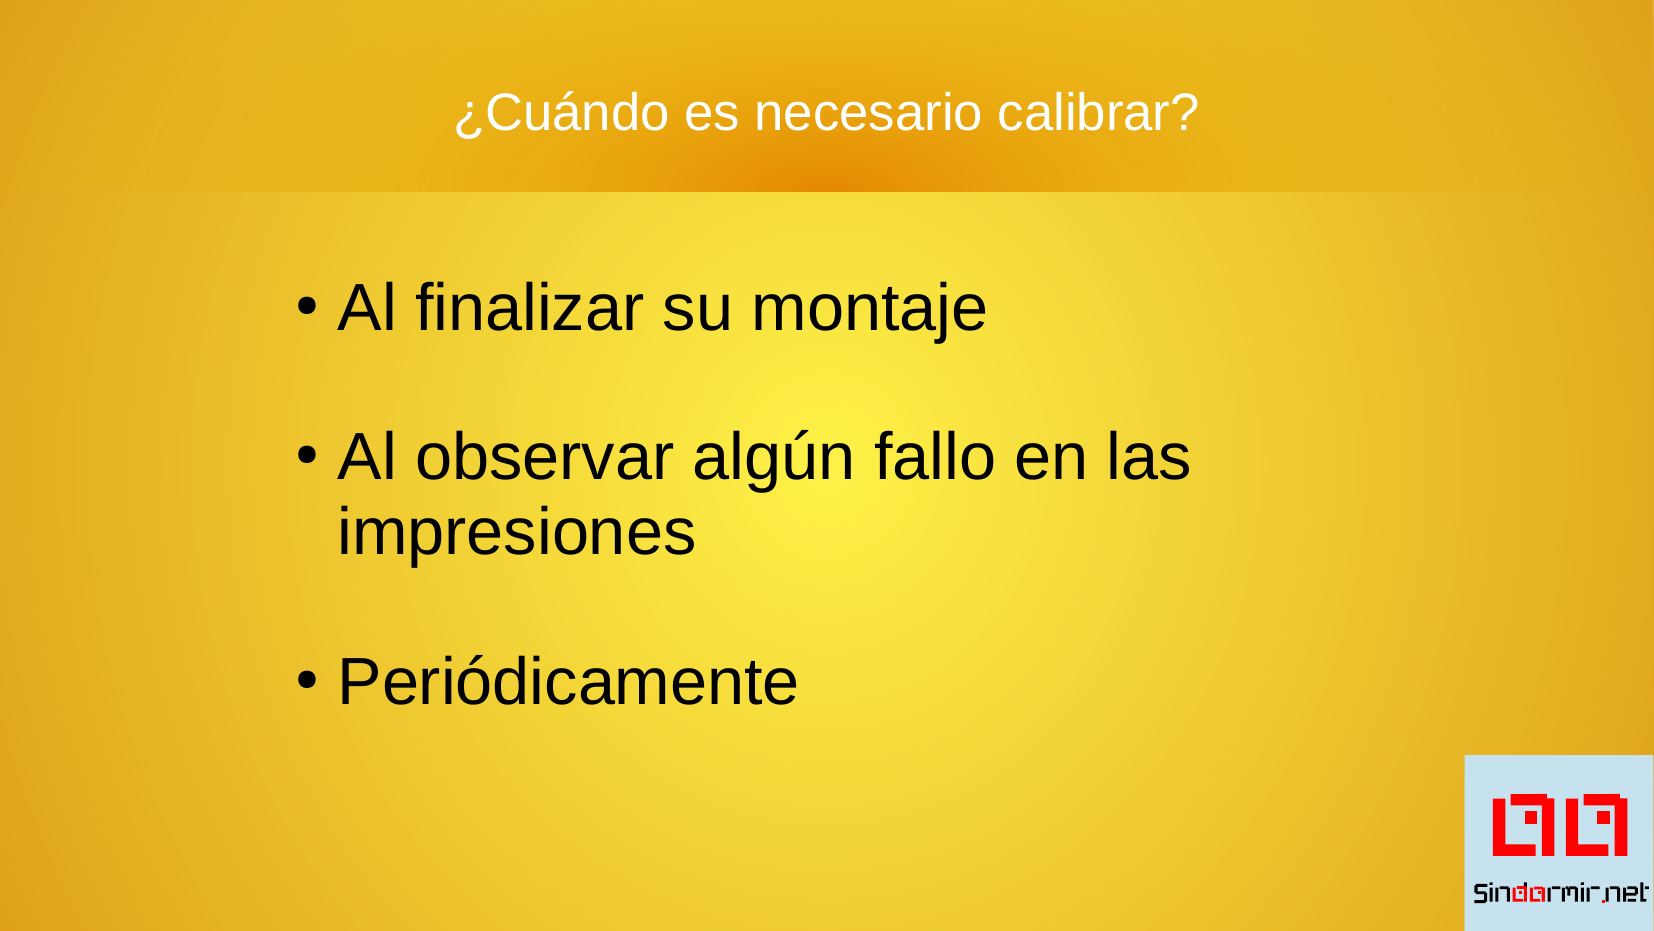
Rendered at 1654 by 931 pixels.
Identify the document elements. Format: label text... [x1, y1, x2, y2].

subtitle Al finalizar su montaje Al observar algún fallo en las impresiones Periódicamente [295, 224, 1453, 764]
title ¿Cuándo es necesario calibrar? [82, 35, 1571, 189]
picture [1464, 755, 1654, 931]
